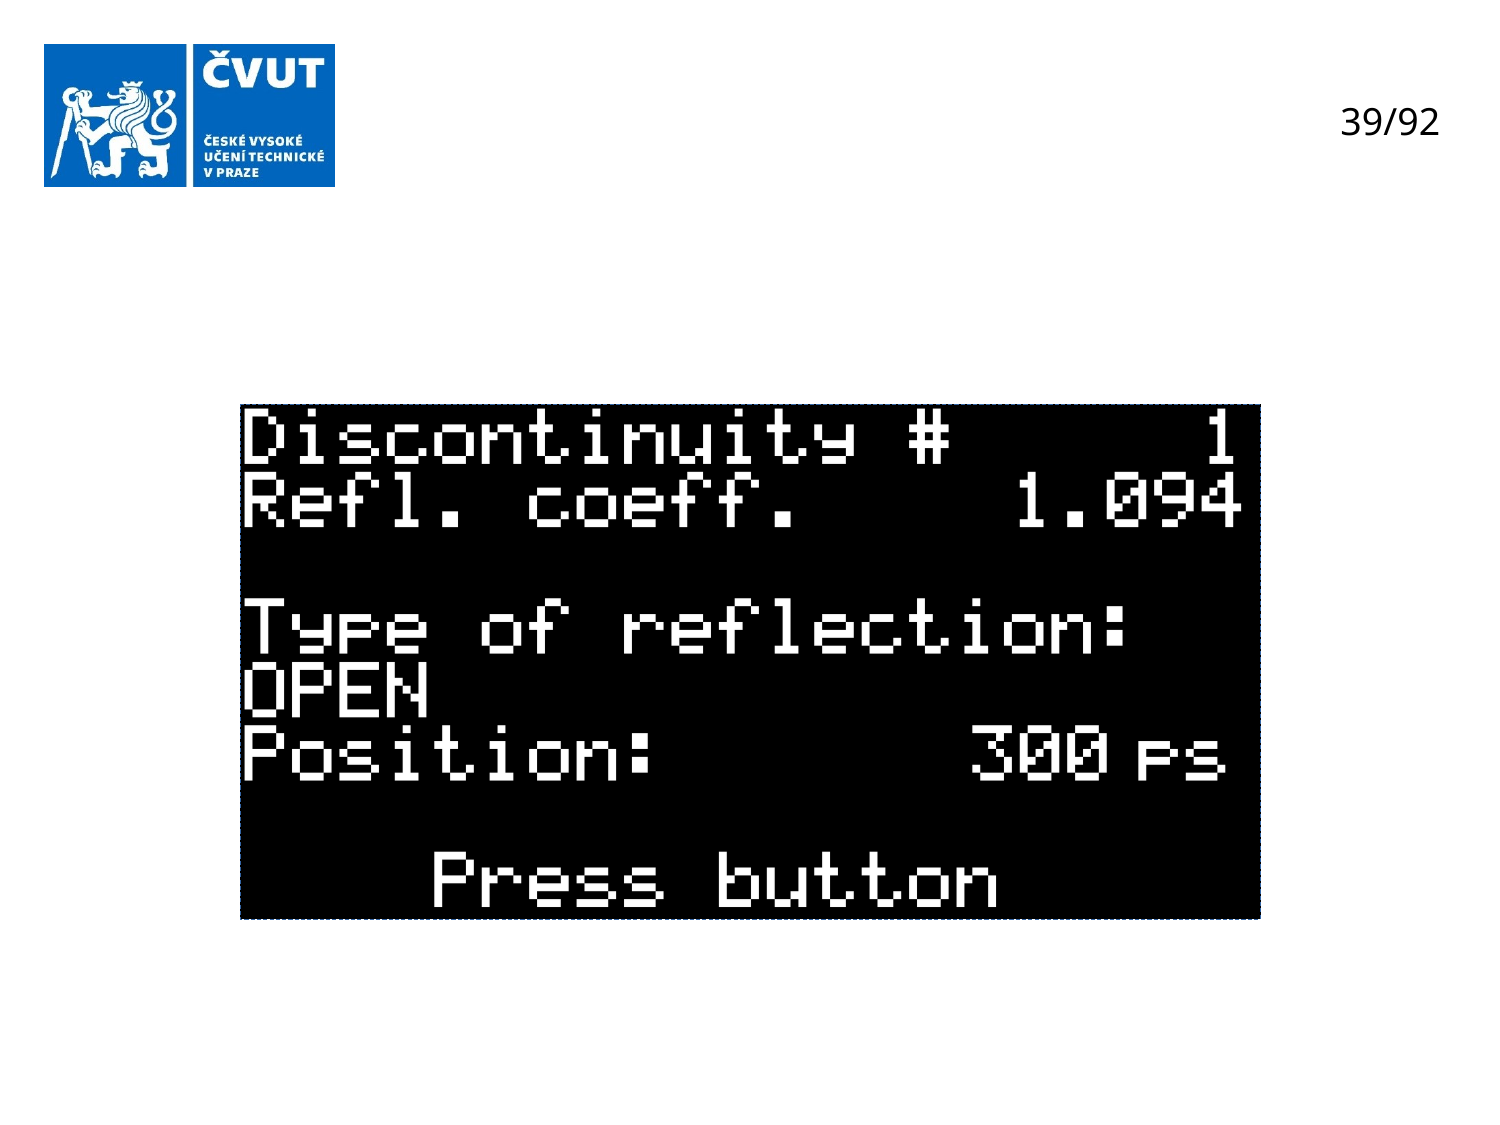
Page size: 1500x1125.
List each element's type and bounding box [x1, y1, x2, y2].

picture [44, 44, 335, 187]
list [177, 501, 1456, 1081]
picture [240, 404, 1261, 920]
